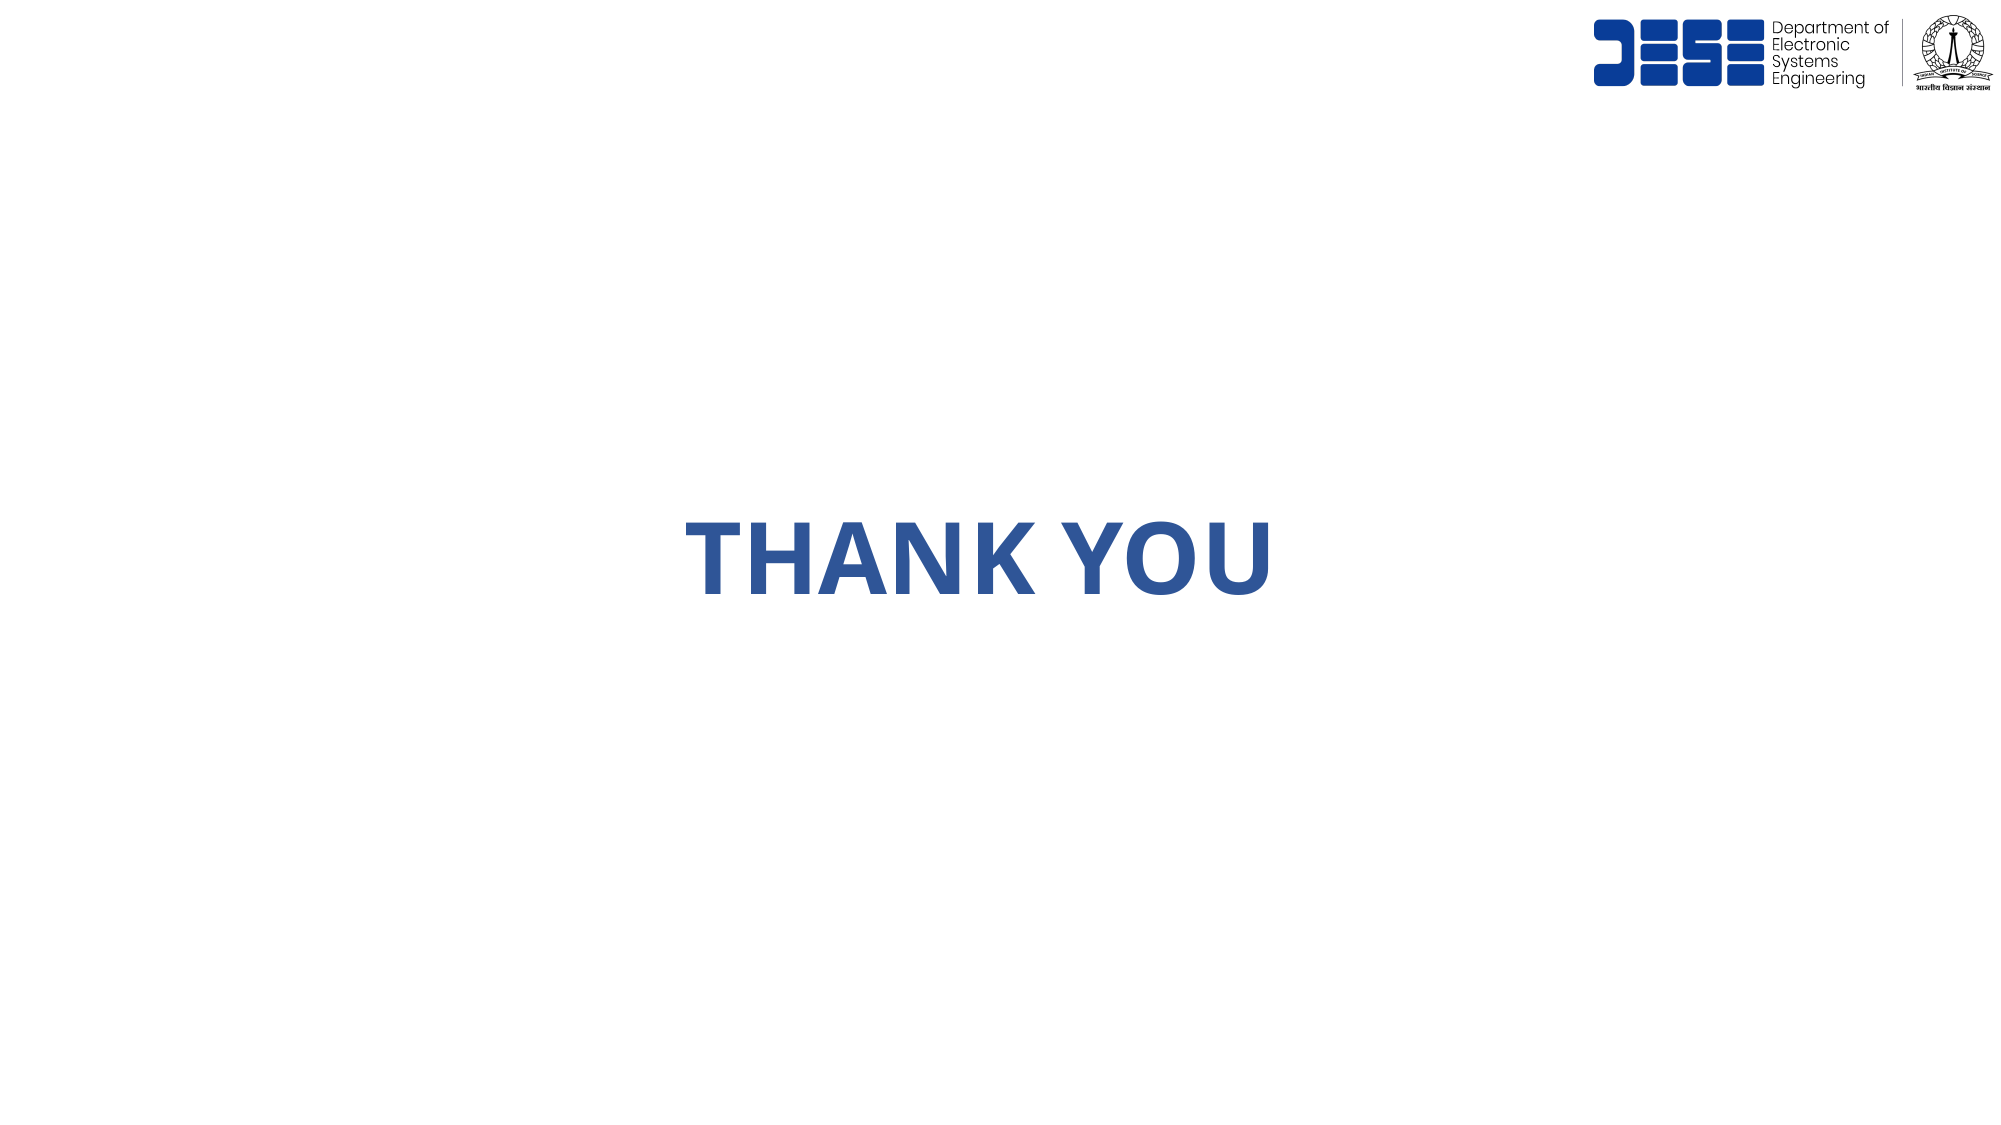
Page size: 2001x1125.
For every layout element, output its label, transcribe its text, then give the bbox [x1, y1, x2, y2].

title THANK YOU [118, 453, 1844, 672]
